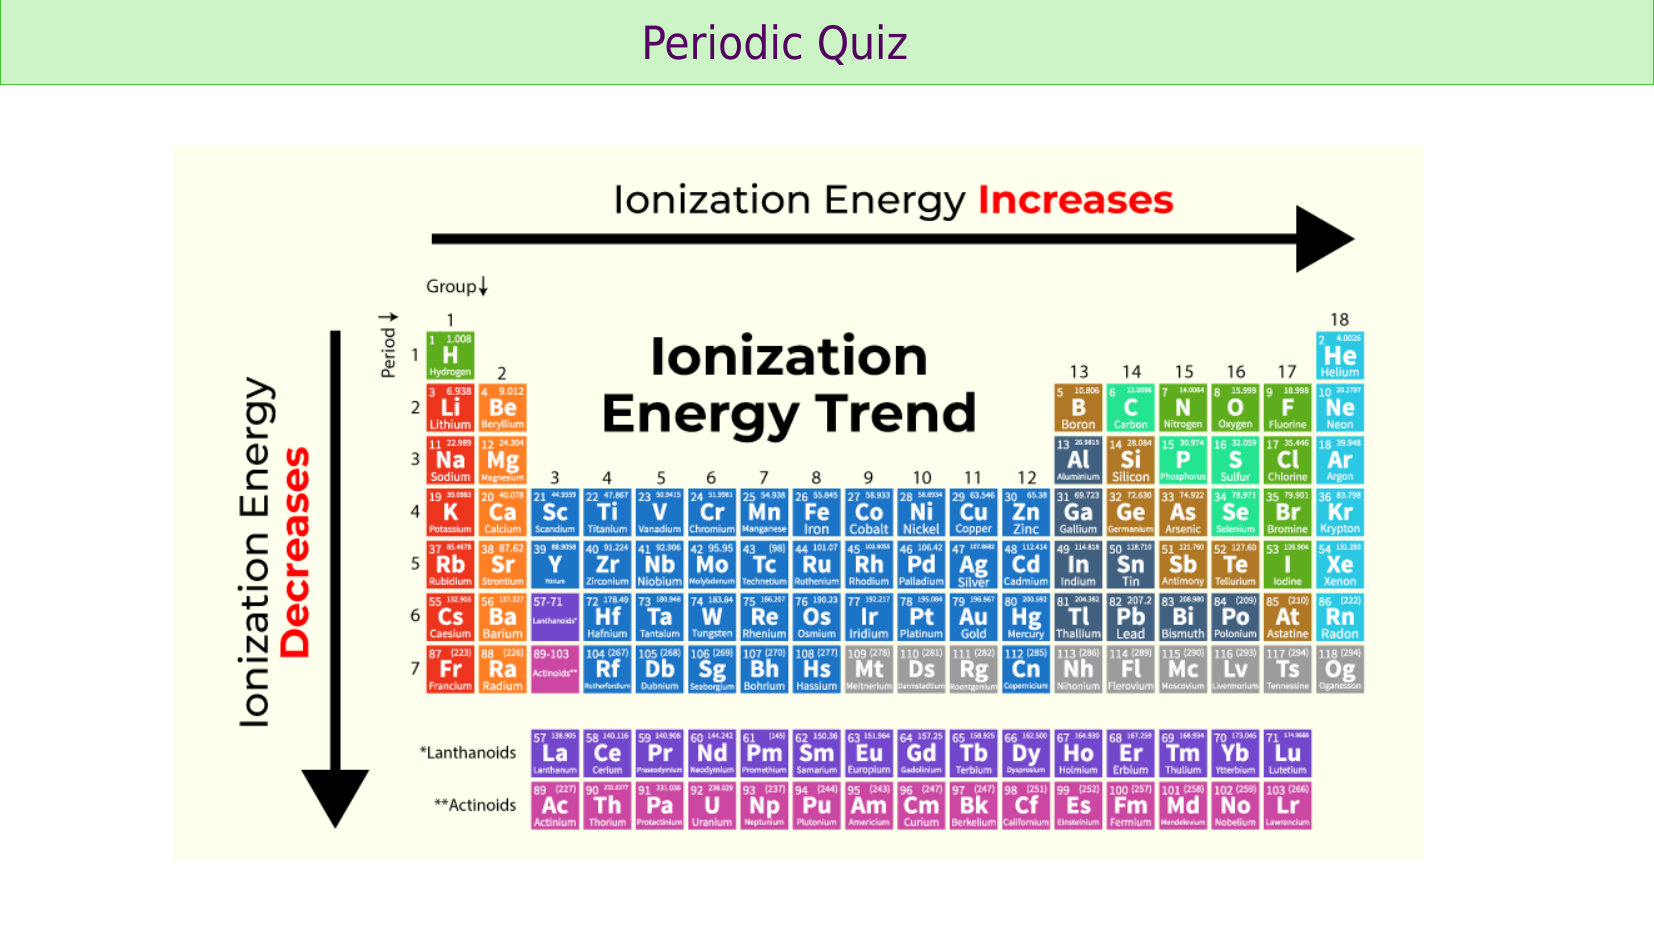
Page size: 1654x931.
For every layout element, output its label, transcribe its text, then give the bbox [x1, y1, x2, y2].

picture [173, 146, 1424, 860]
text_box [0, 0, 1654, 85]
text_box Periodic Quiz [626, 9, 937, 78]
